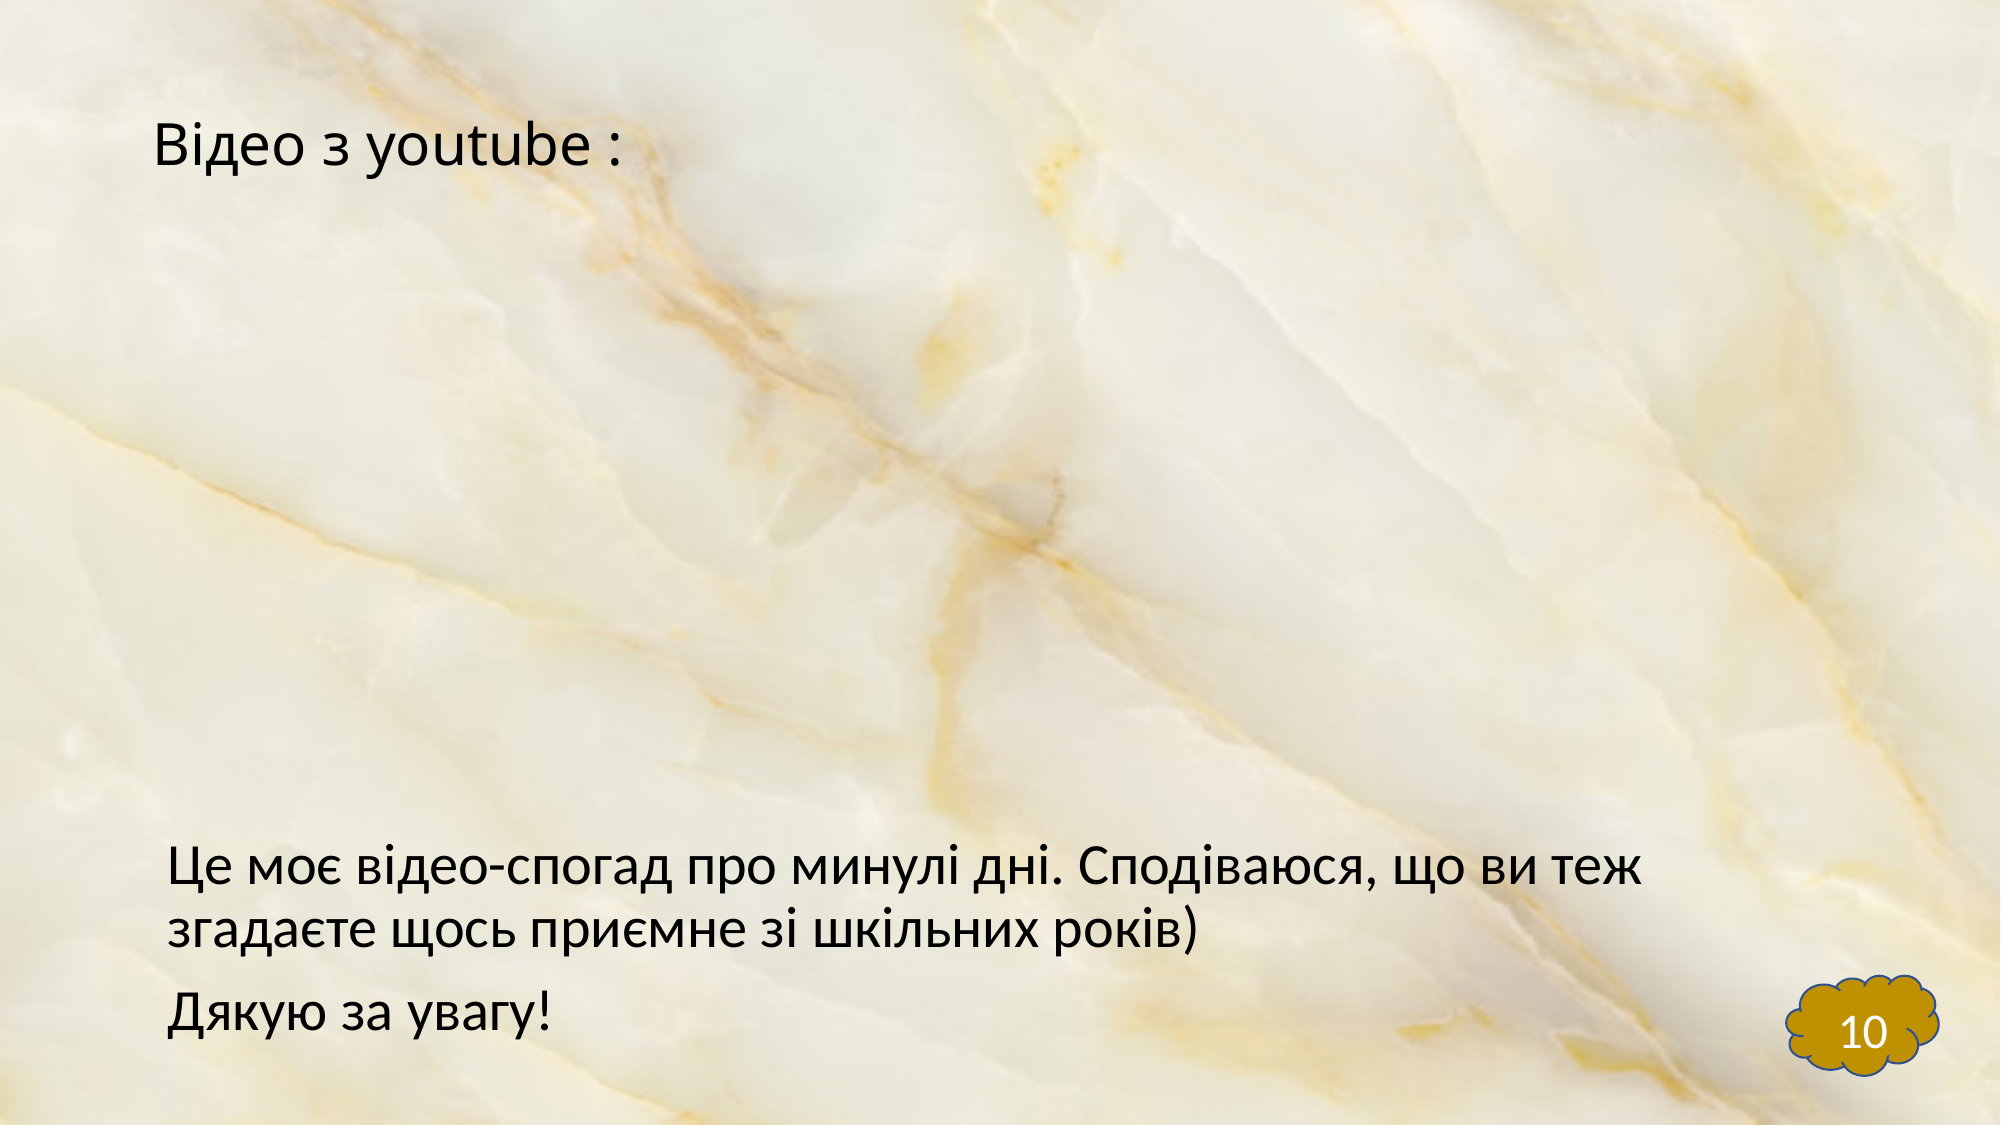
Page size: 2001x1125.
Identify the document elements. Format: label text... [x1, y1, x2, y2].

picture [498, 277, 1387, 777]
text_box 10 [1786, 975, 1939, 1076]
list Це моє відео-спогад про минулі дні. Сподіваюся, що ви теж згадаєте щось приємне зі шкільних років) Дякую за увагу! [152, 826, 1878, 1097]
title Відео з youtube : [137, 59, 1863, 234]
